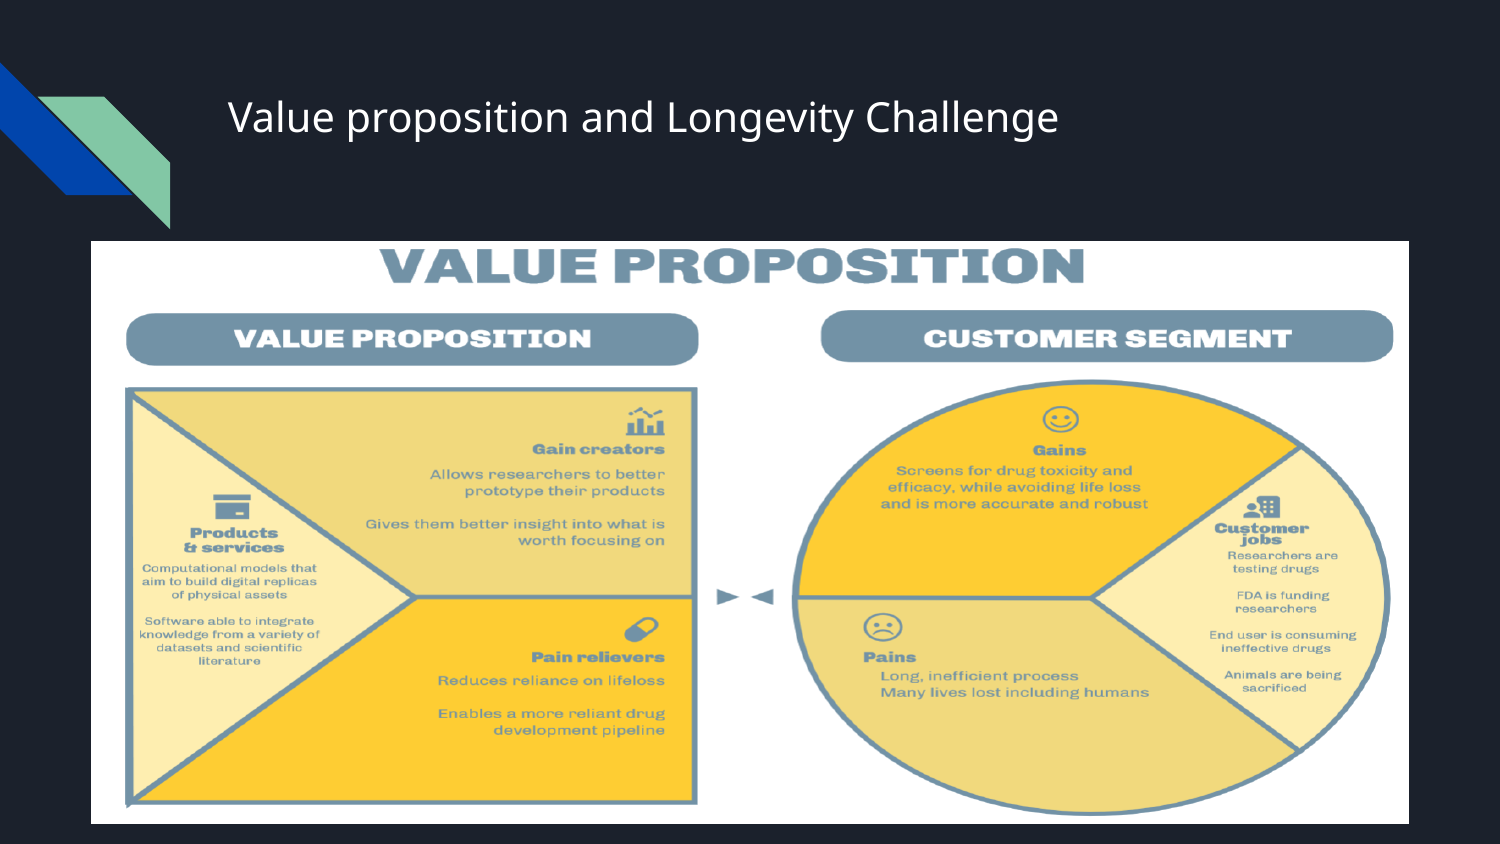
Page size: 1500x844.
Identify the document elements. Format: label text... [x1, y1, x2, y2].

picture [91, 241, 1409, 824]
title Value proposition and Longevity Challenge [212, 64, 1434, 215]
